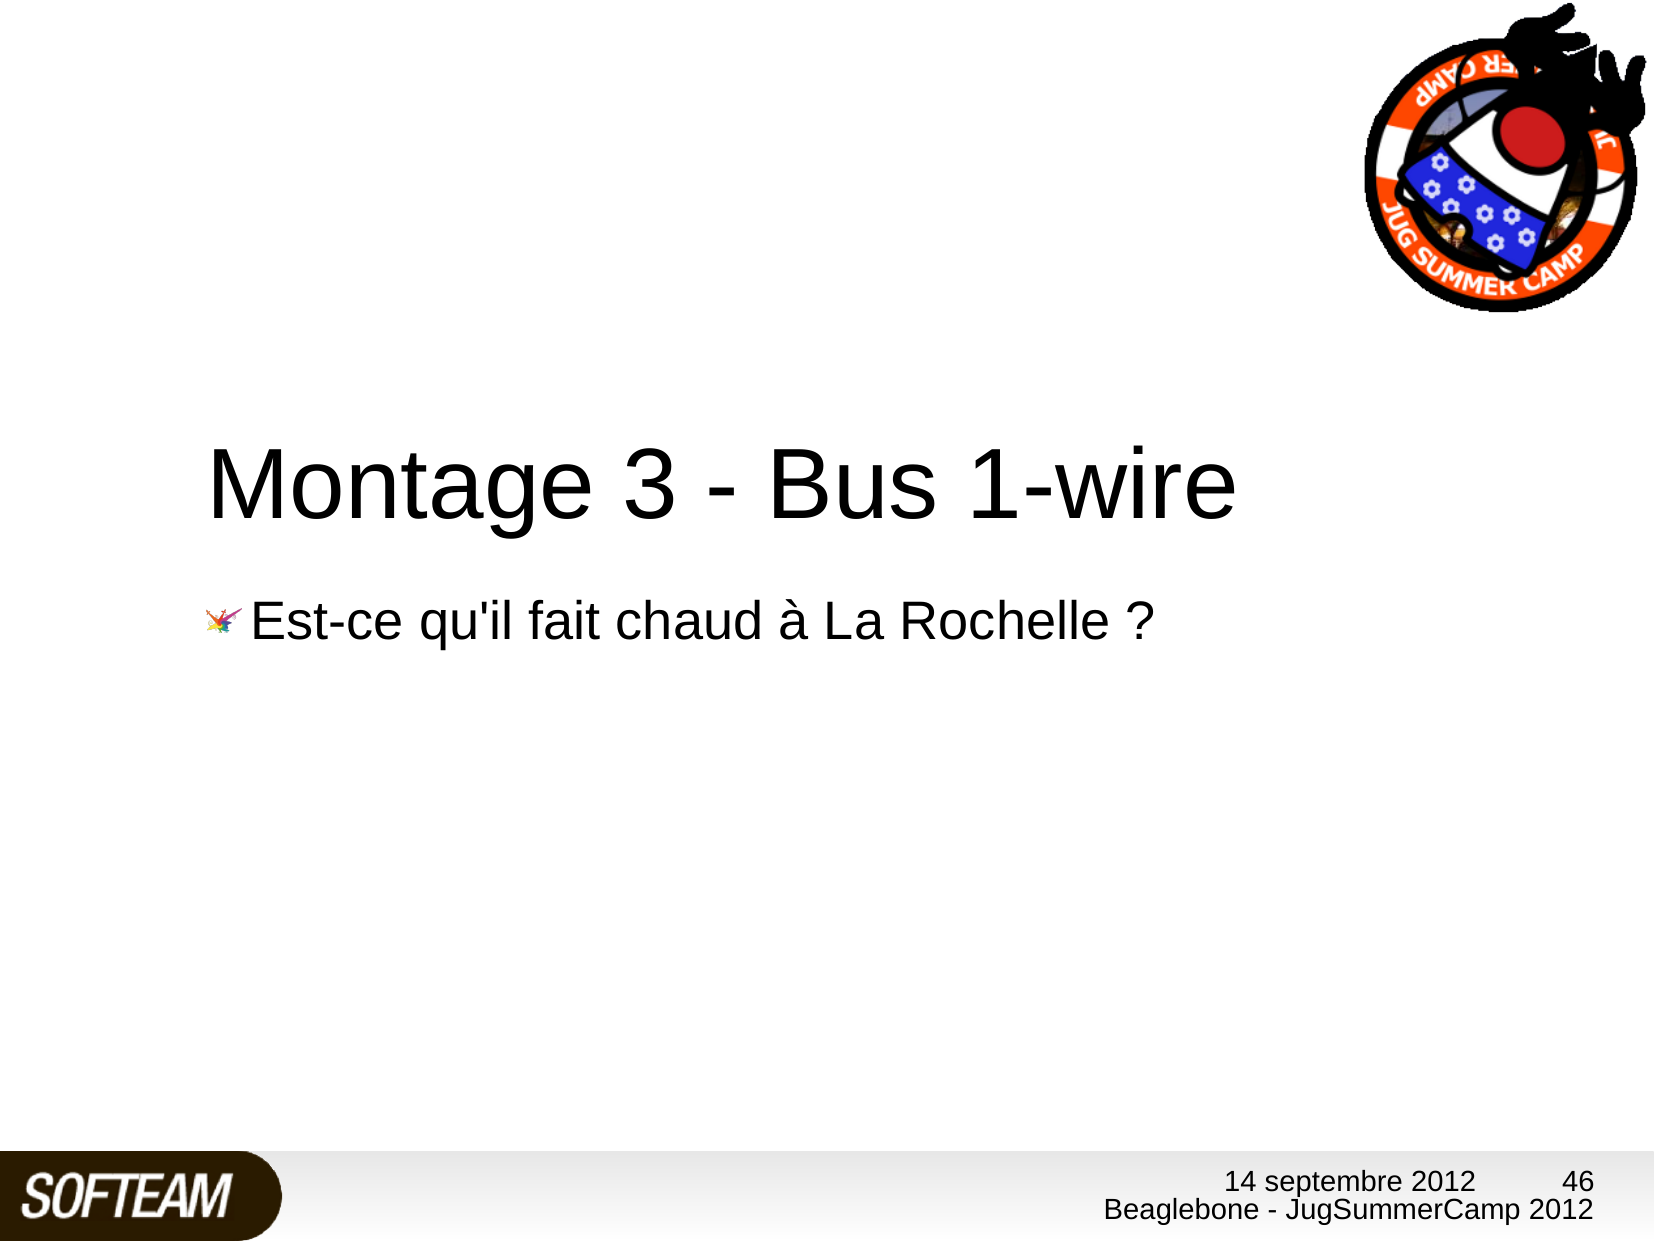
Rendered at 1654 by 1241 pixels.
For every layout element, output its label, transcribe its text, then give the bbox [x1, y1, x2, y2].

picture [1358, 0, 1654, 323]
picture [0, 1151, 206, 1241]
list Est-ce qu'il fait chaud à La Rochelle ? [206, 590, 1477, 1241]
title Montage 3 - Bus 1-wire [206, 395, 1477, 573]
